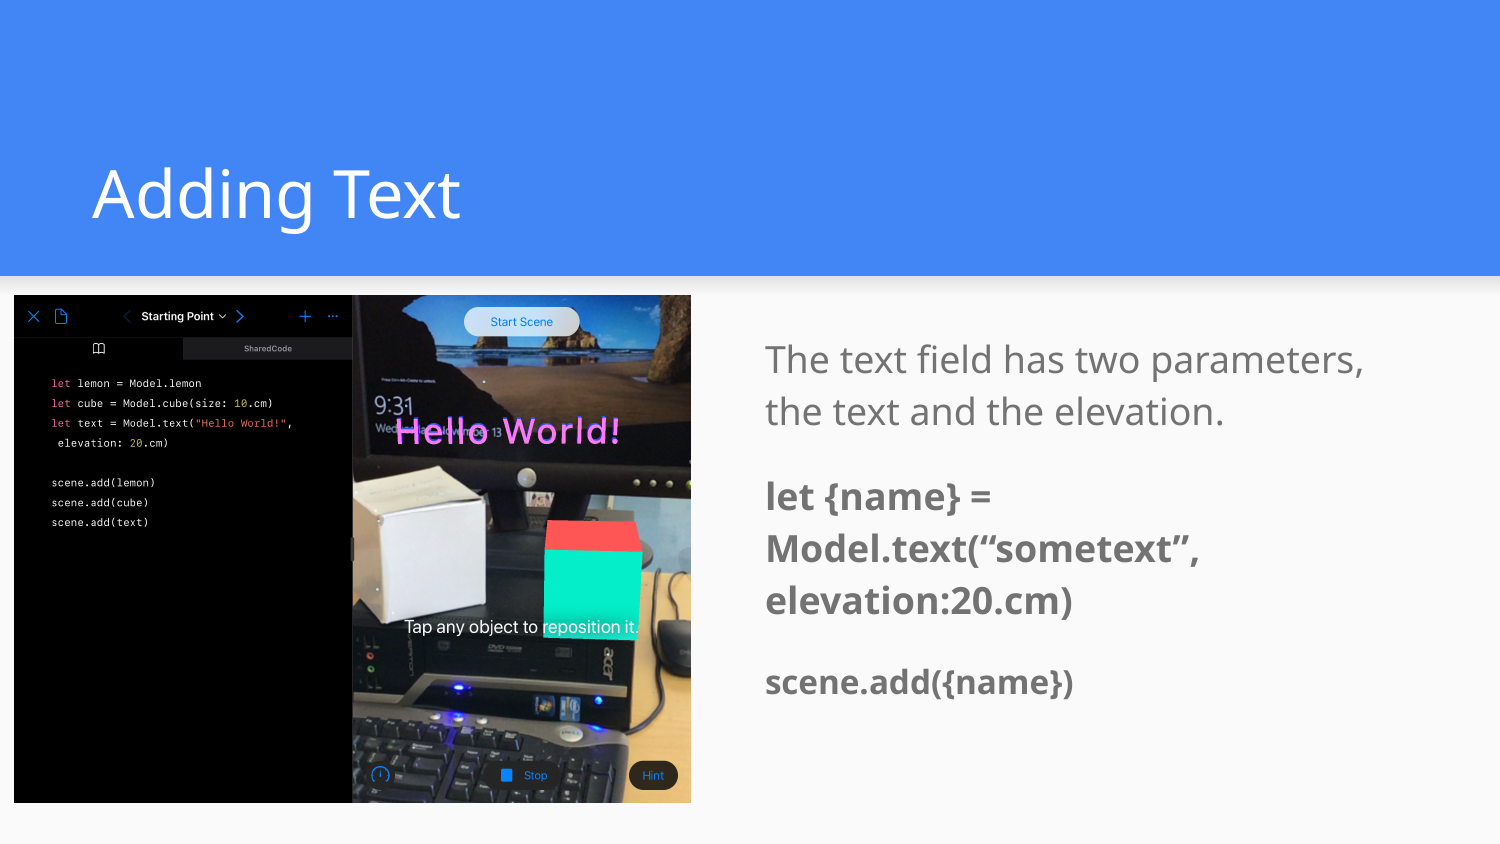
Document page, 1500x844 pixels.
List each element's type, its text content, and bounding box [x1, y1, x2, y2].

picture [14, 295, 691, 803]
title Adding Text [77, 121, 1427, 248]
list The text field has two parameters, the text and the elevation. let {name} = Model.text(“sometext”, elevation:20.cm) scene.add({name}) [750, 314, 1427, 760]
